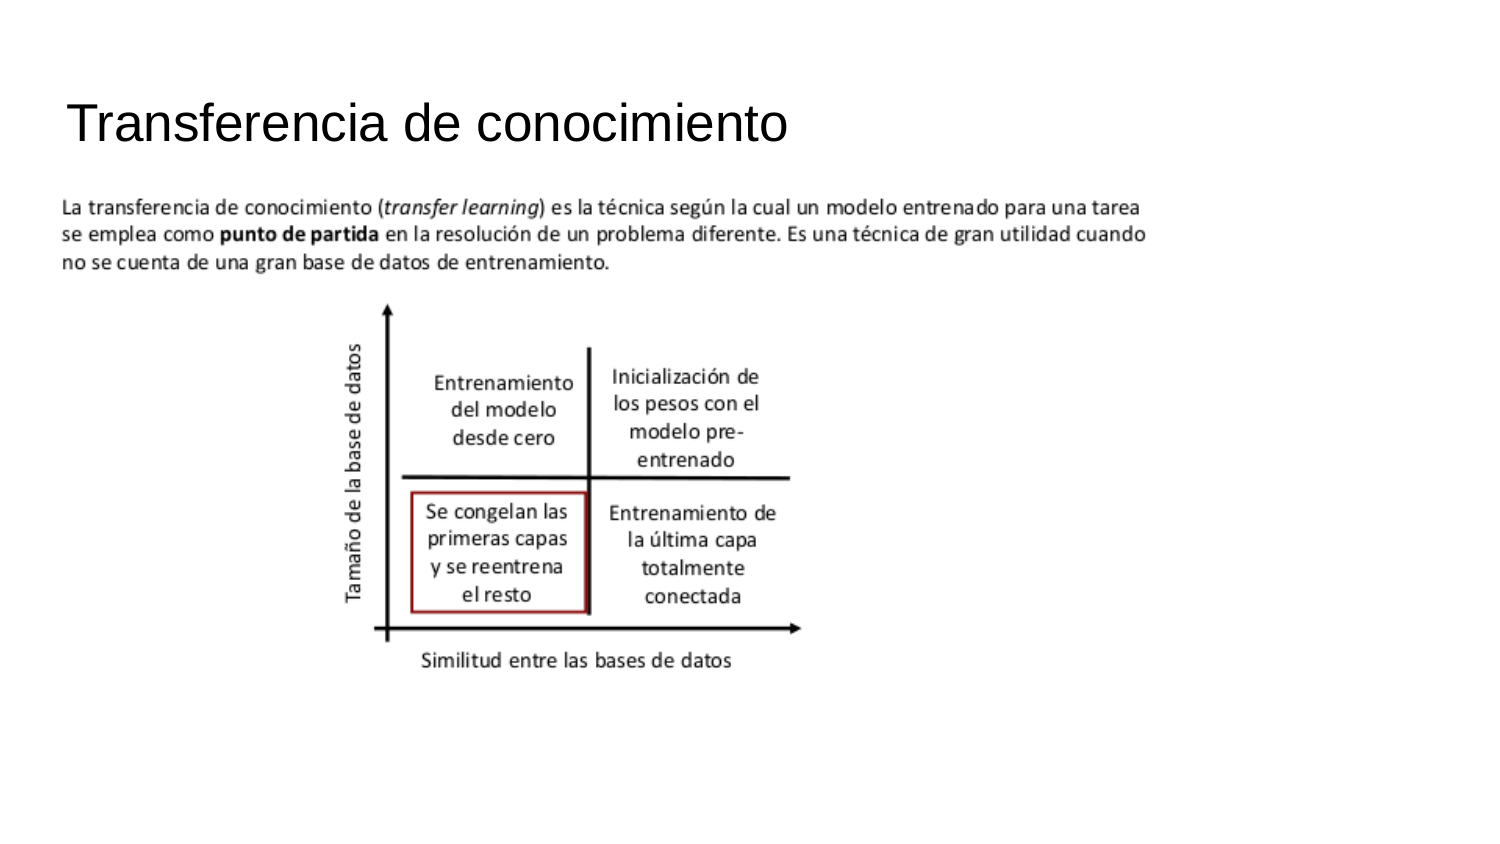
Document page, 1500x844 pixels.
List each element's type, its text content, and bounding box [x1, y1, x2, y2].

picture [51, 188, 1153, 685]
title Transferencia de conocimiento [51, 72, 1449, 167]
